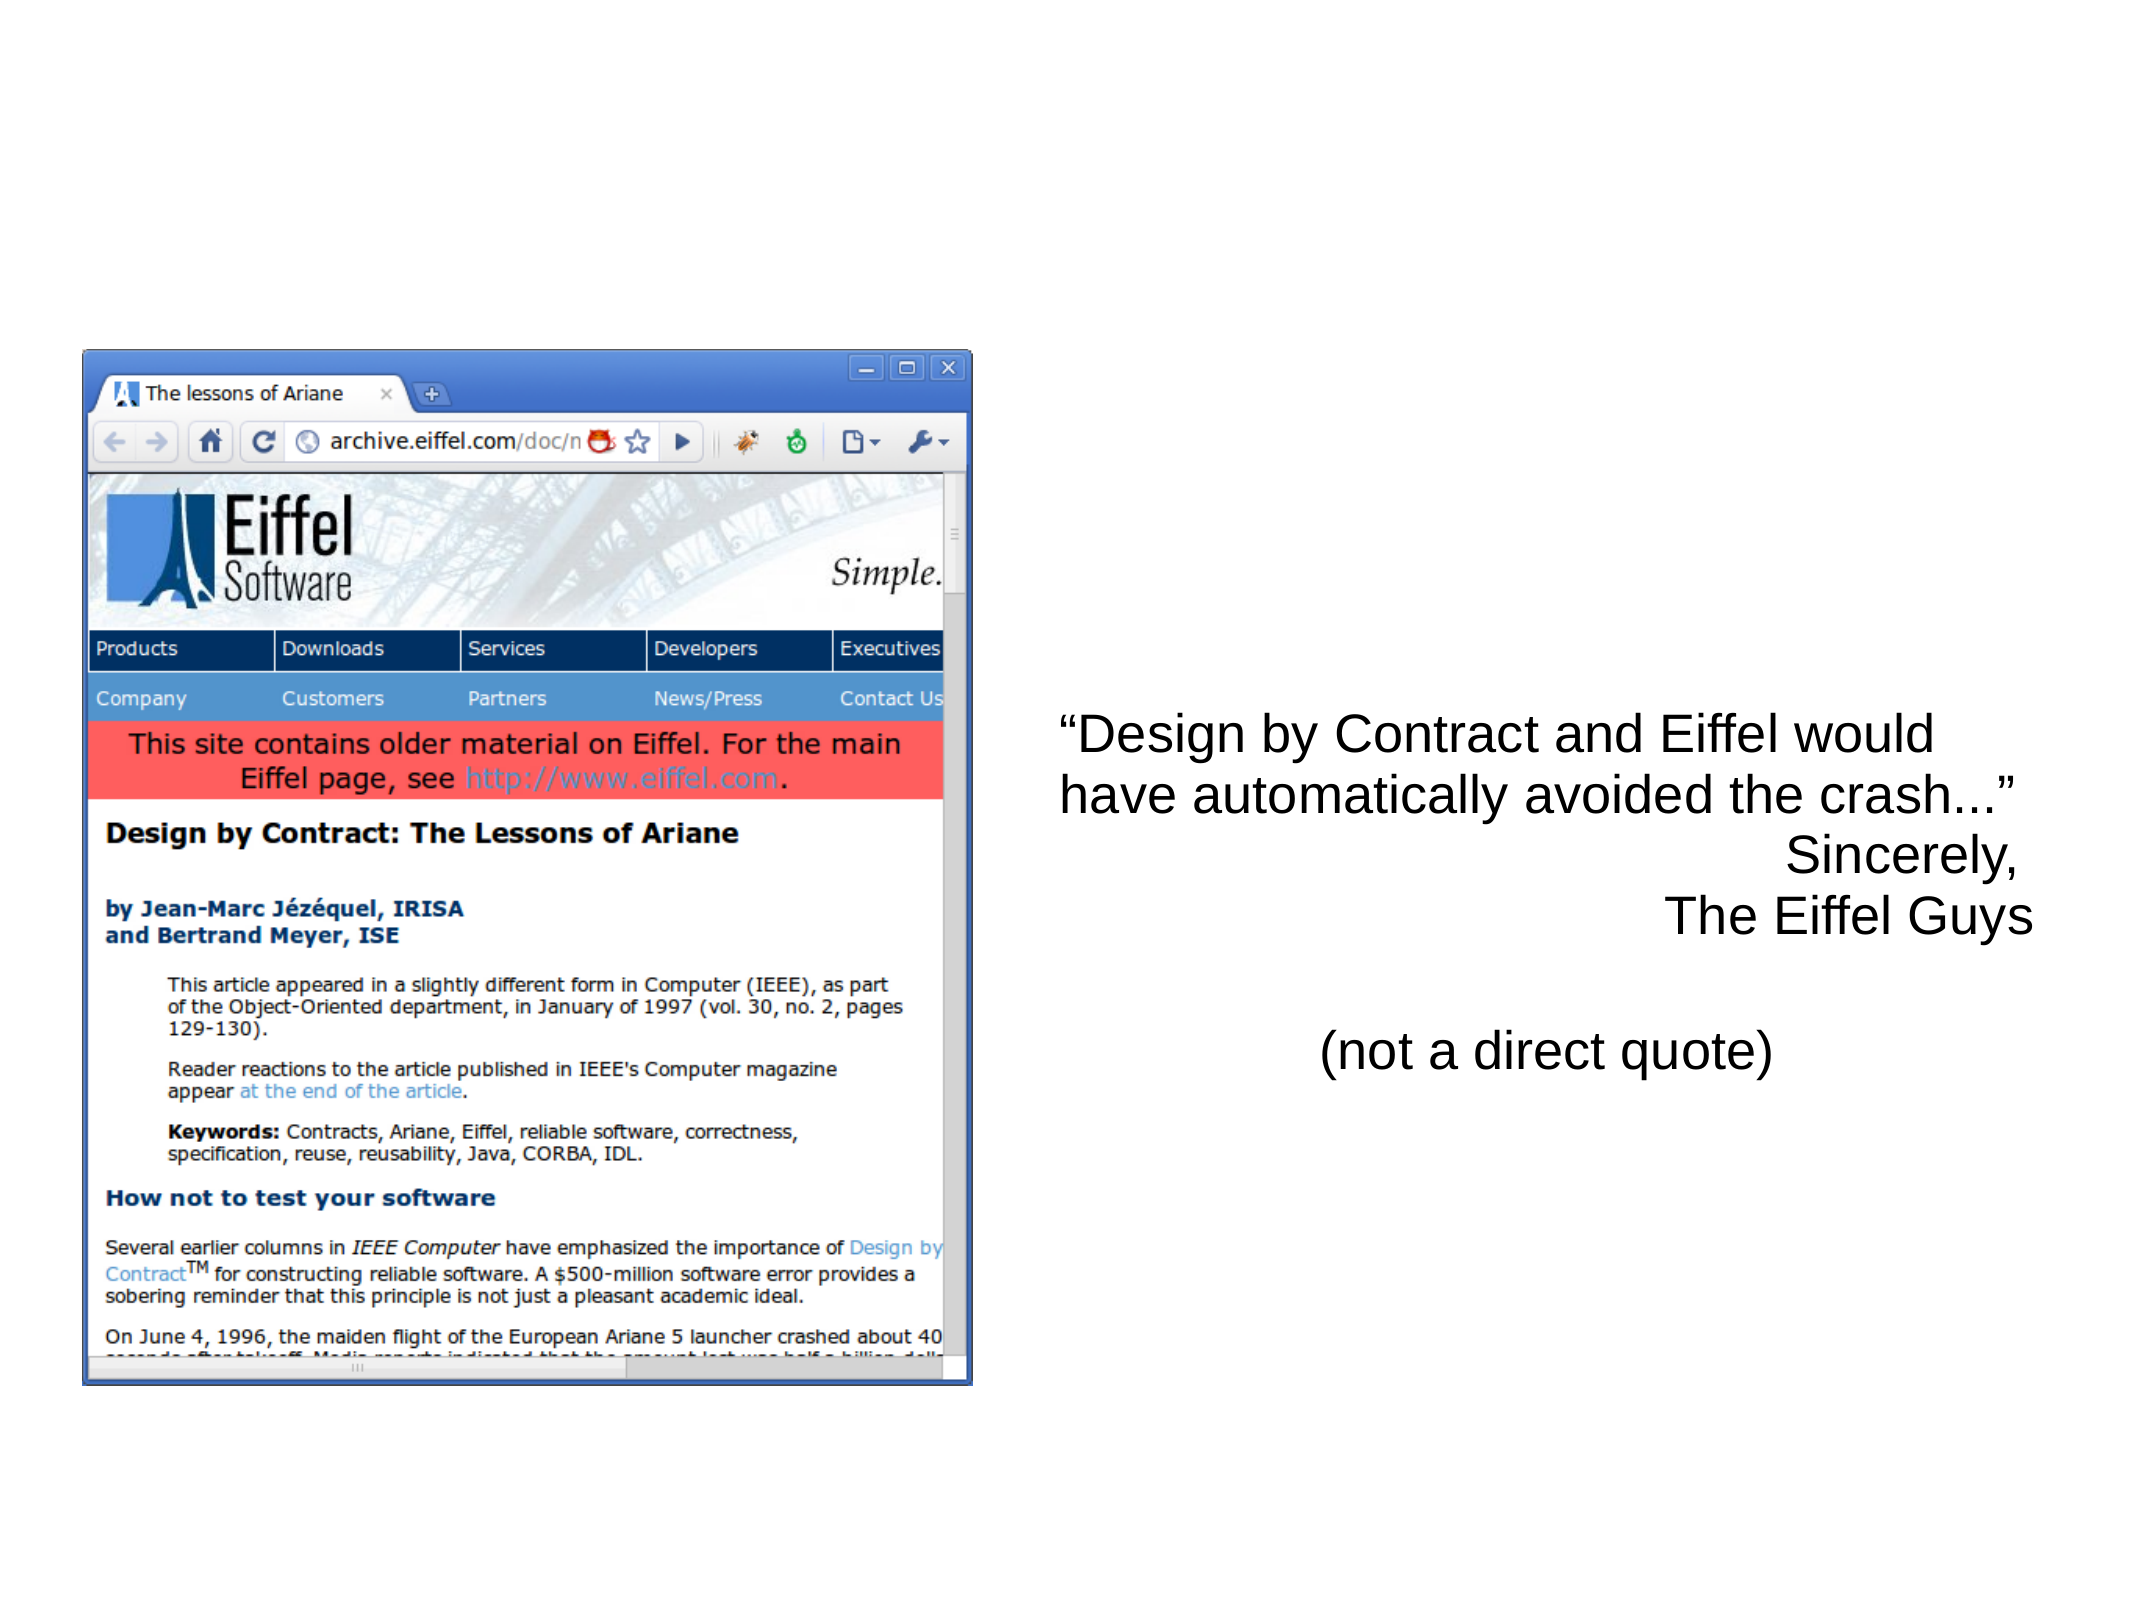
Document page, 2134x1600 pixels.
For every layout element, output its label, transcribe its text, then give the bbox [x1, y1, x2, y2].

subtitle “Design by Contract and Eiffel would have automatically avoided the crash...” Sincerely, The Eiffel Guys (not a direct quote) [1059, 371, 2035, 1414]
picture [82, 349, 973, 1386]
